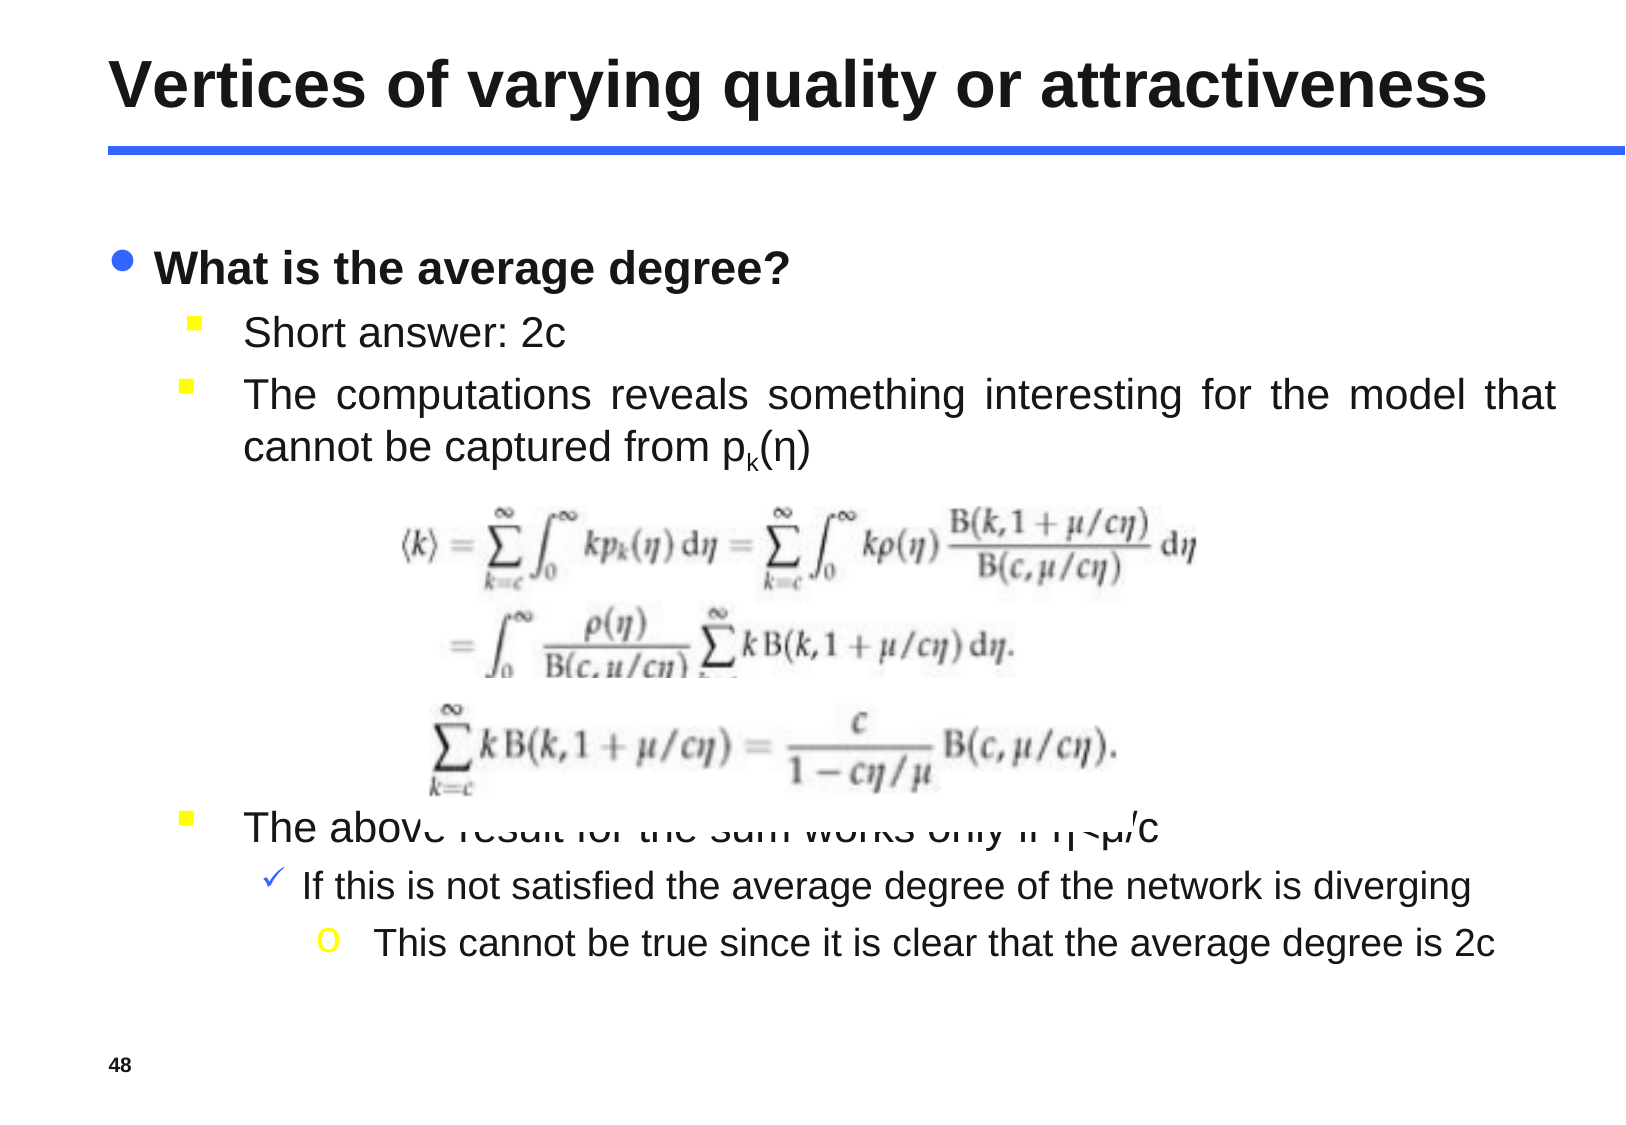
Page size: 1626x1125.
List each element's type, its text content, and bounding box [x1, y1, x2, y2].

list What is the average degree? Short answer: 2c The computations reveals something interesting for the model that cannot be captured from pk(η) The above result for the sum works only if η<μ/c If this is not satisfied the average degree of the network is diverging This cannot be true since it is clear that the average degree is 2c [108, 237, 1558, 975]
picture [380, 501, 1204, 832]
title Vertices of varying quality or attractiveness [108, 30, 1558, 131]
text_box <number> [108, 1051, 188, 1077]
